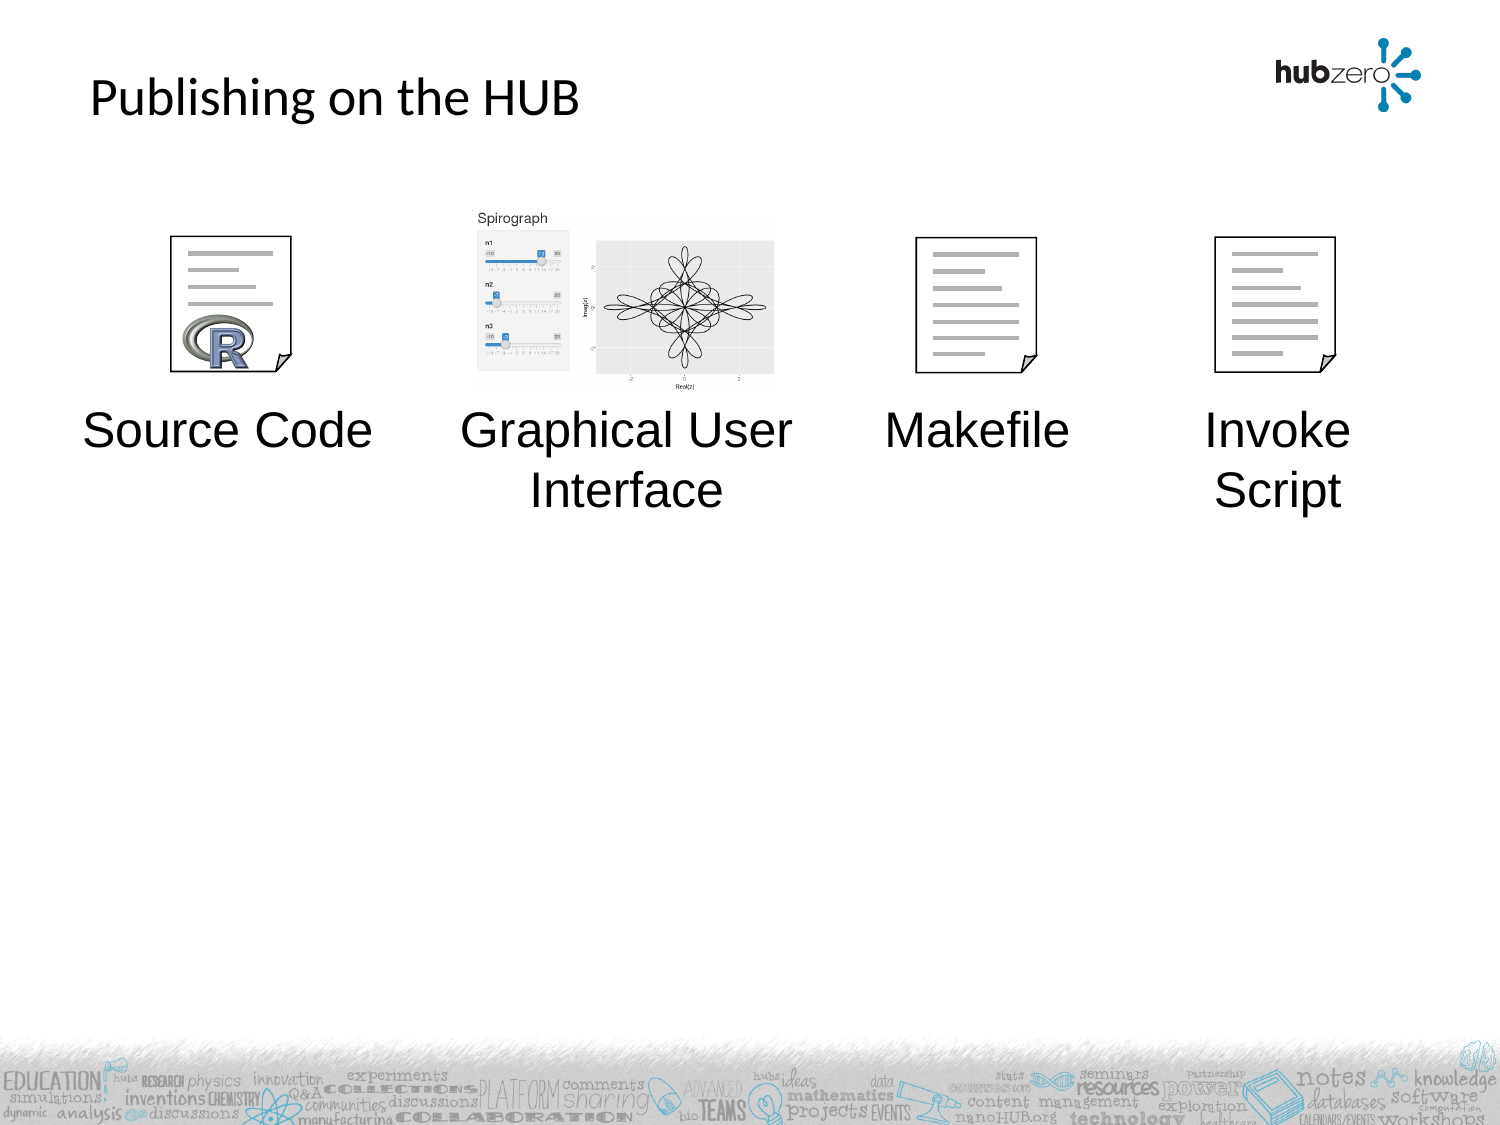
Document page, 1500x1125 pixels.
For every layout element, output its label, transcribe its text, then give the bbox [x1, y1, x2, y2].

picture [0, 1034, 1500, 1125]
text_box Graphical User Interface [445, 390, 809, 526]
text_box Source Code [67, 390, 389, 465]
picture [472, 210, 779, 390]
text_box Invoke Script [1189, 389, 1367, 525]
text_box [916, 237, 1037, 373]
title Publishing on the HUB [75, 44, 1426, 144]
text_box Makefile [869, 390, 1086, 465]
picture [182, 314, 254, 369]
picture [1272, 35, 1424, 44]
text_box [1215, 237, 1336, 373]
text_box [170, 236, 291, 372]
